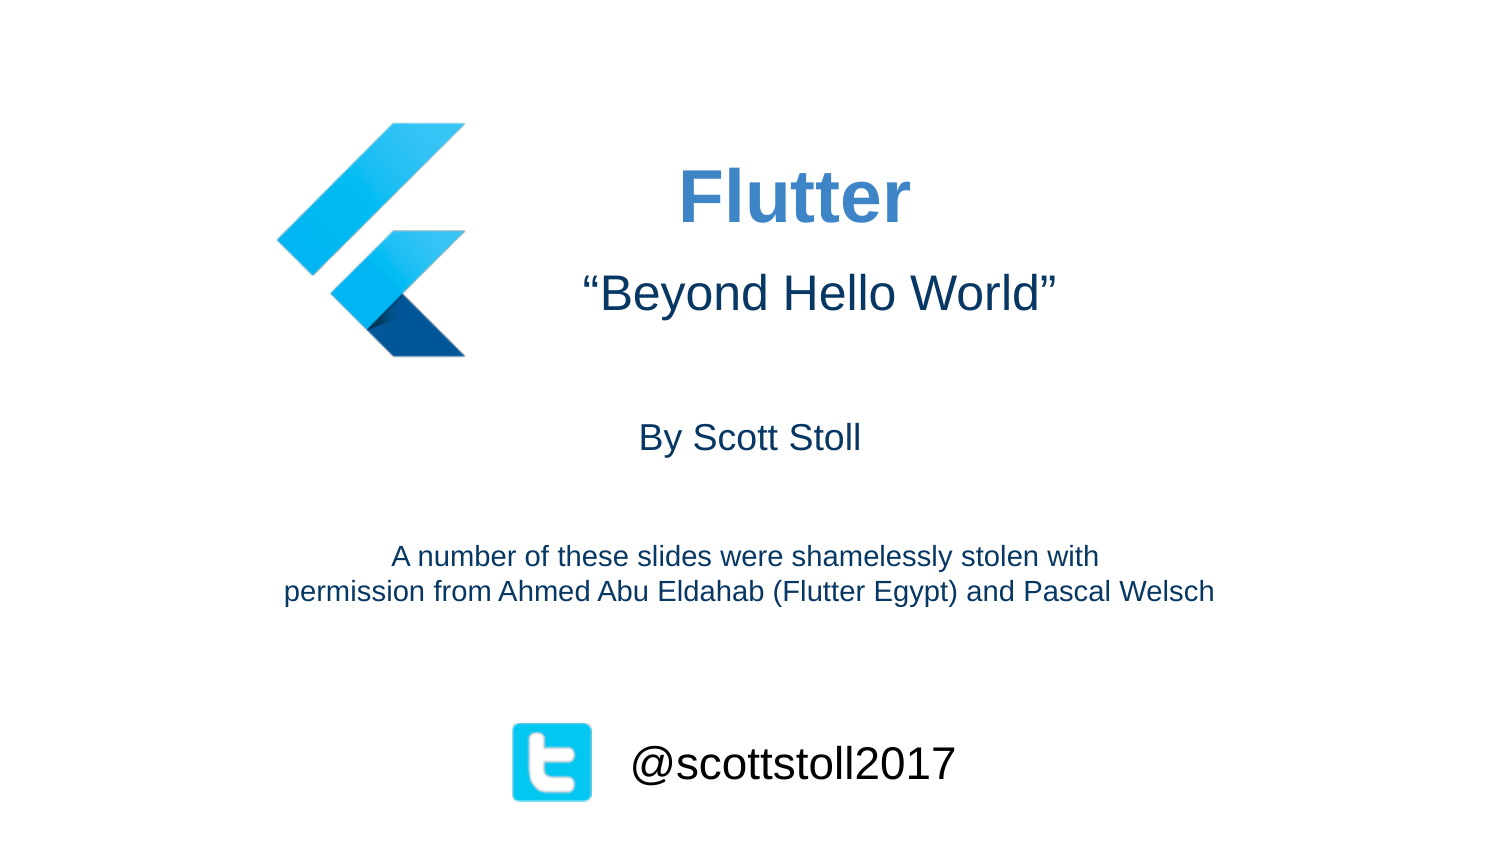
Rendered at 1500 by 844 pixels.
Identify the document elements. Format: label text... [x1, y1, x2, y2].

picture [512, 723, 592, 802]
text_box Flutter [0, 146, 1500, 246]
text_box @scottstoll2017 [614, 718, 975, 806]
picture [276, 117, 472, 146]
text_box “Beyond Hello World” [0, 246, 1500, 350]
text_box By Scott Stoll A number of these slides were shamelessly stolen with permission from Ahmed Abu Eldahab (Flutter Egypt) and Pascal Welsch [0, 352, 1500, 486]
